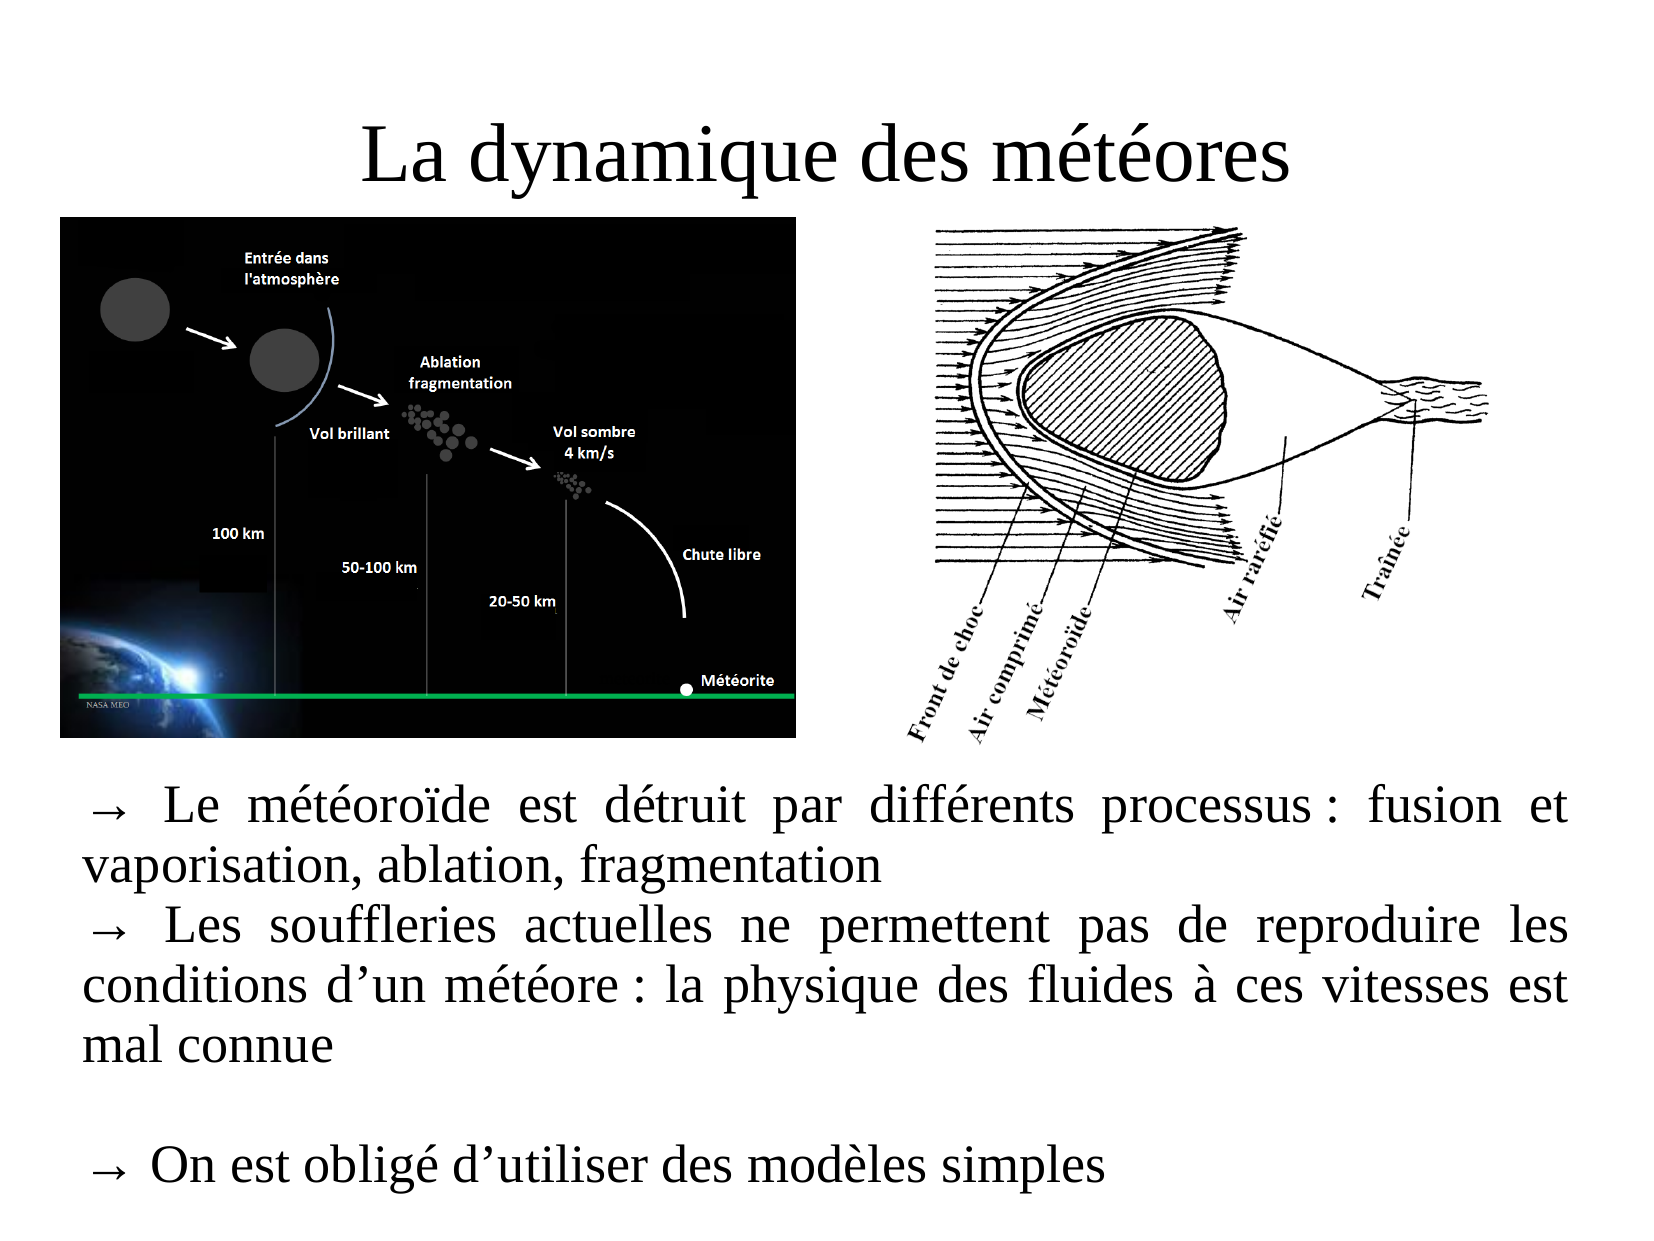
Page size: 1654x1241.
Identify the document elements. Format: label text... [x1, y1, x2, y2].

picture [885, 205, 1541, 746]
subtitle → Le météoroïde est détruit par différents processus : fusion et vaporisation, ablation, fragmentation → Les souffleries actuelles ne permettent pas de reproduire les conditions d’un météore : la physique des fluides à ces vitesses est mal connue → On est obligé d’utiliser des modèles simples [82, 750, 1571, 1220]
picture [60, 217, 796, 738]
title La dynamique des météores [82, 49, 1571, 257]
